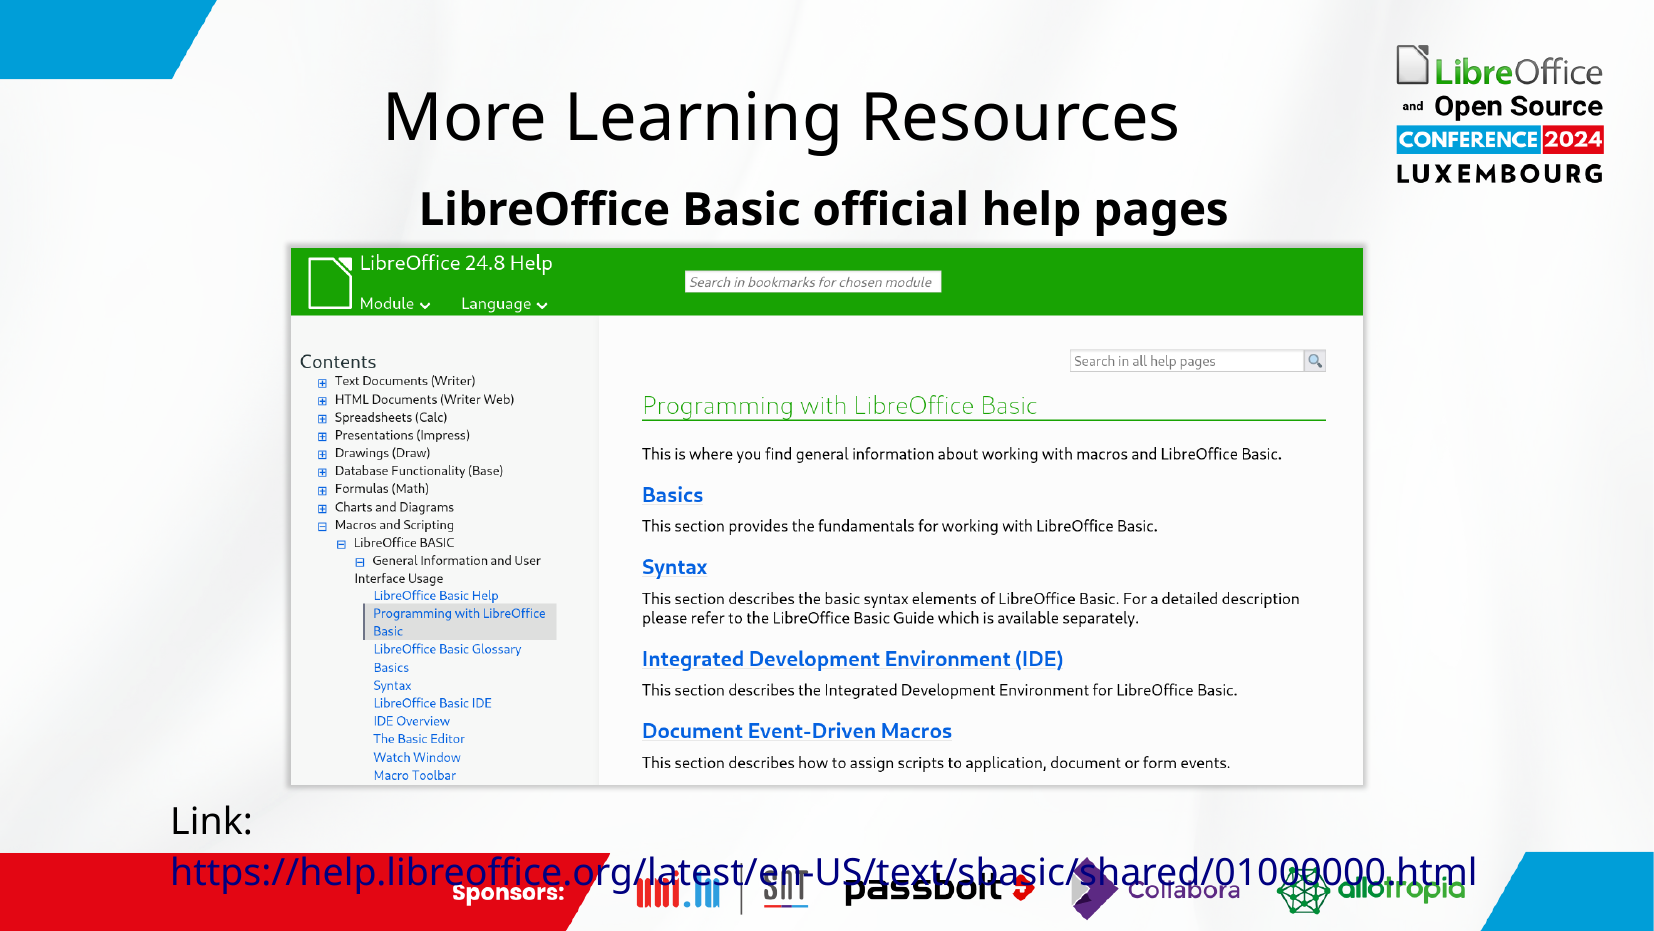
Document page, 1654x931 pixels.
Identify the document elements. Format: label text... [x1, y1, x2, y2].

title More Learning Resources [206, 37, 1359, 176]
text_box Link: https://help.libreoffice.org/latest/en-US/text/sbasic/shared/01000000.html [155, 787, 1508, 847]
picture [0, 0, 1654, 931]
list LibreOffice Basic official help pages [82, 176, 1565, 786]
